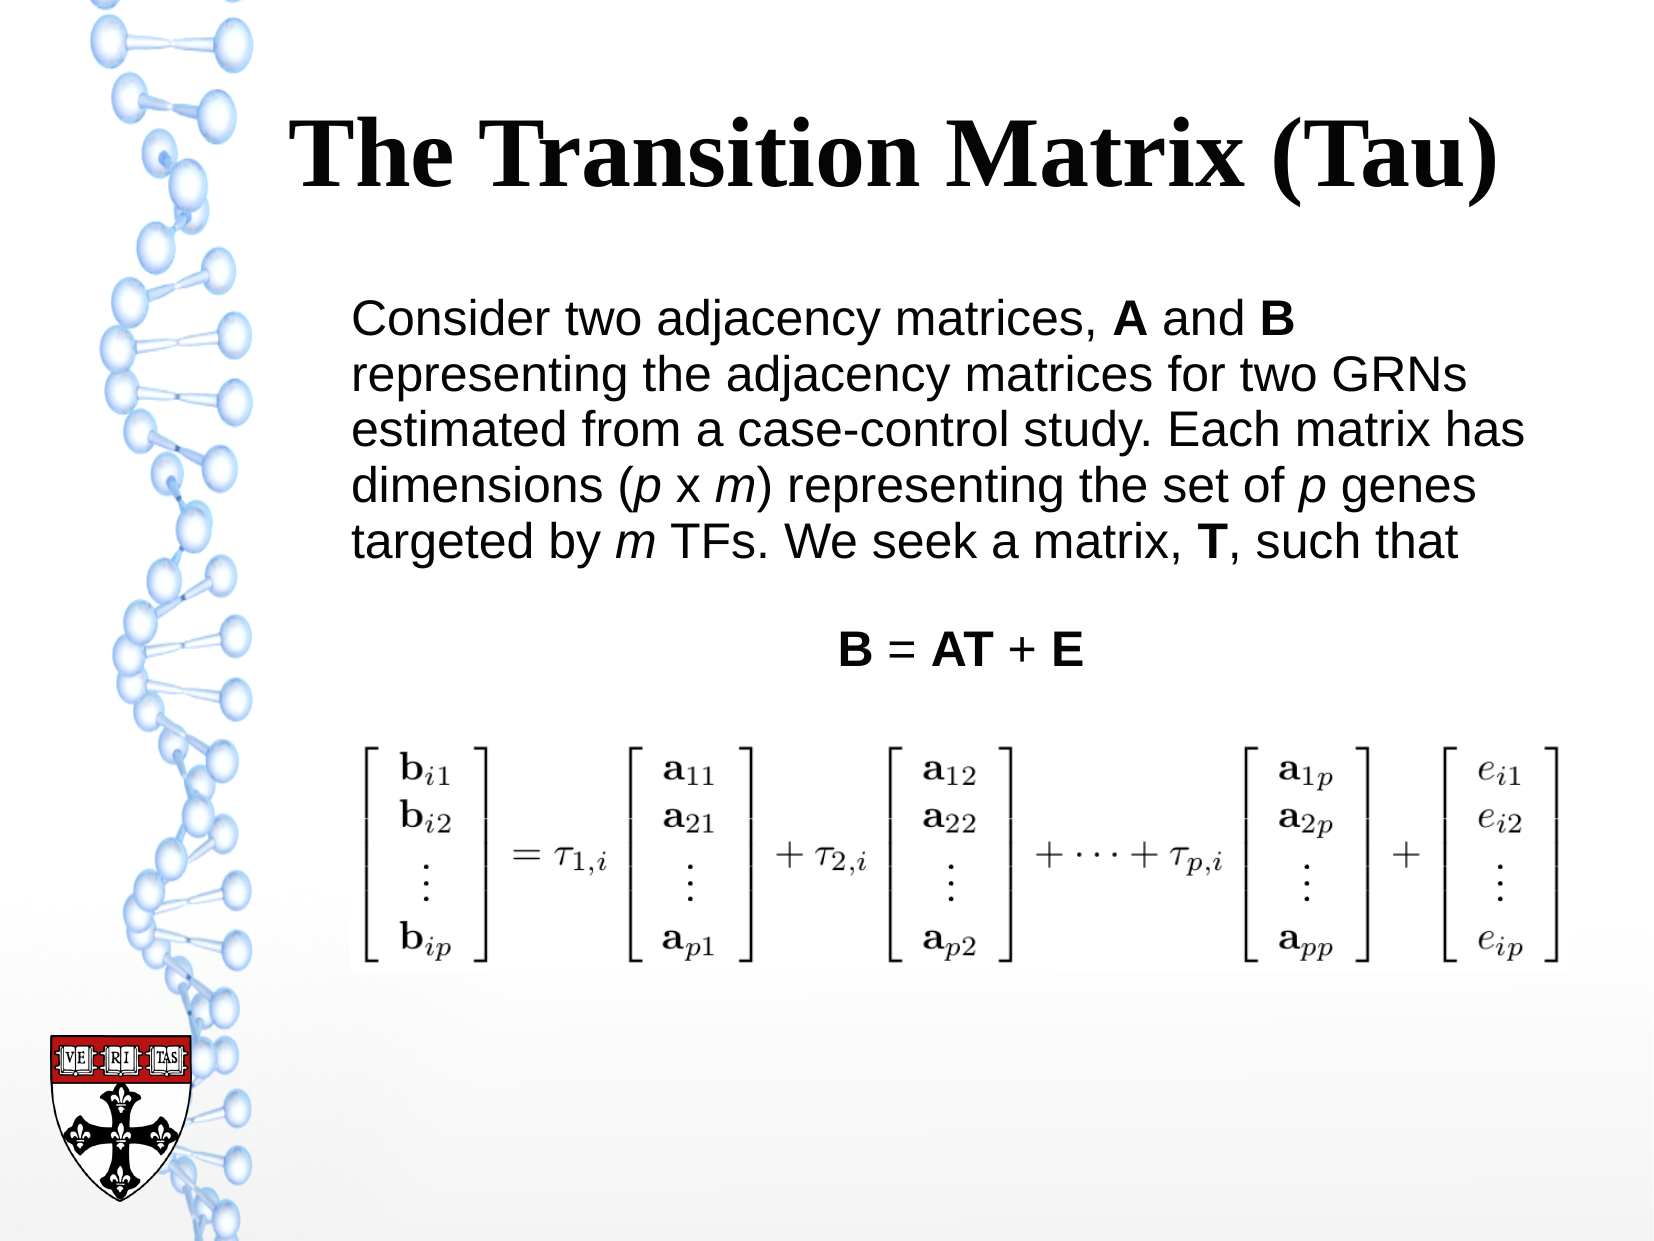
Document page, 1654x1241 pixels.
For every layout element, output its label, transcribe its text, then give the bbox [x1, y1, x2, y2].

list Consider two adjacency matrices, A and B representing the adjacency matrices for two GRNs estimated from a case-control study. Each matrix has dimensions (p x m) representing the set of p genes targeted by m TFs. We seek a matrix, T, such that B = AT + E [280, 290, 1571, 1010]
picture [0, 0, 1654, 1241]
title The Transition Matrix (Tau) [218, 29, 1571, 277]
